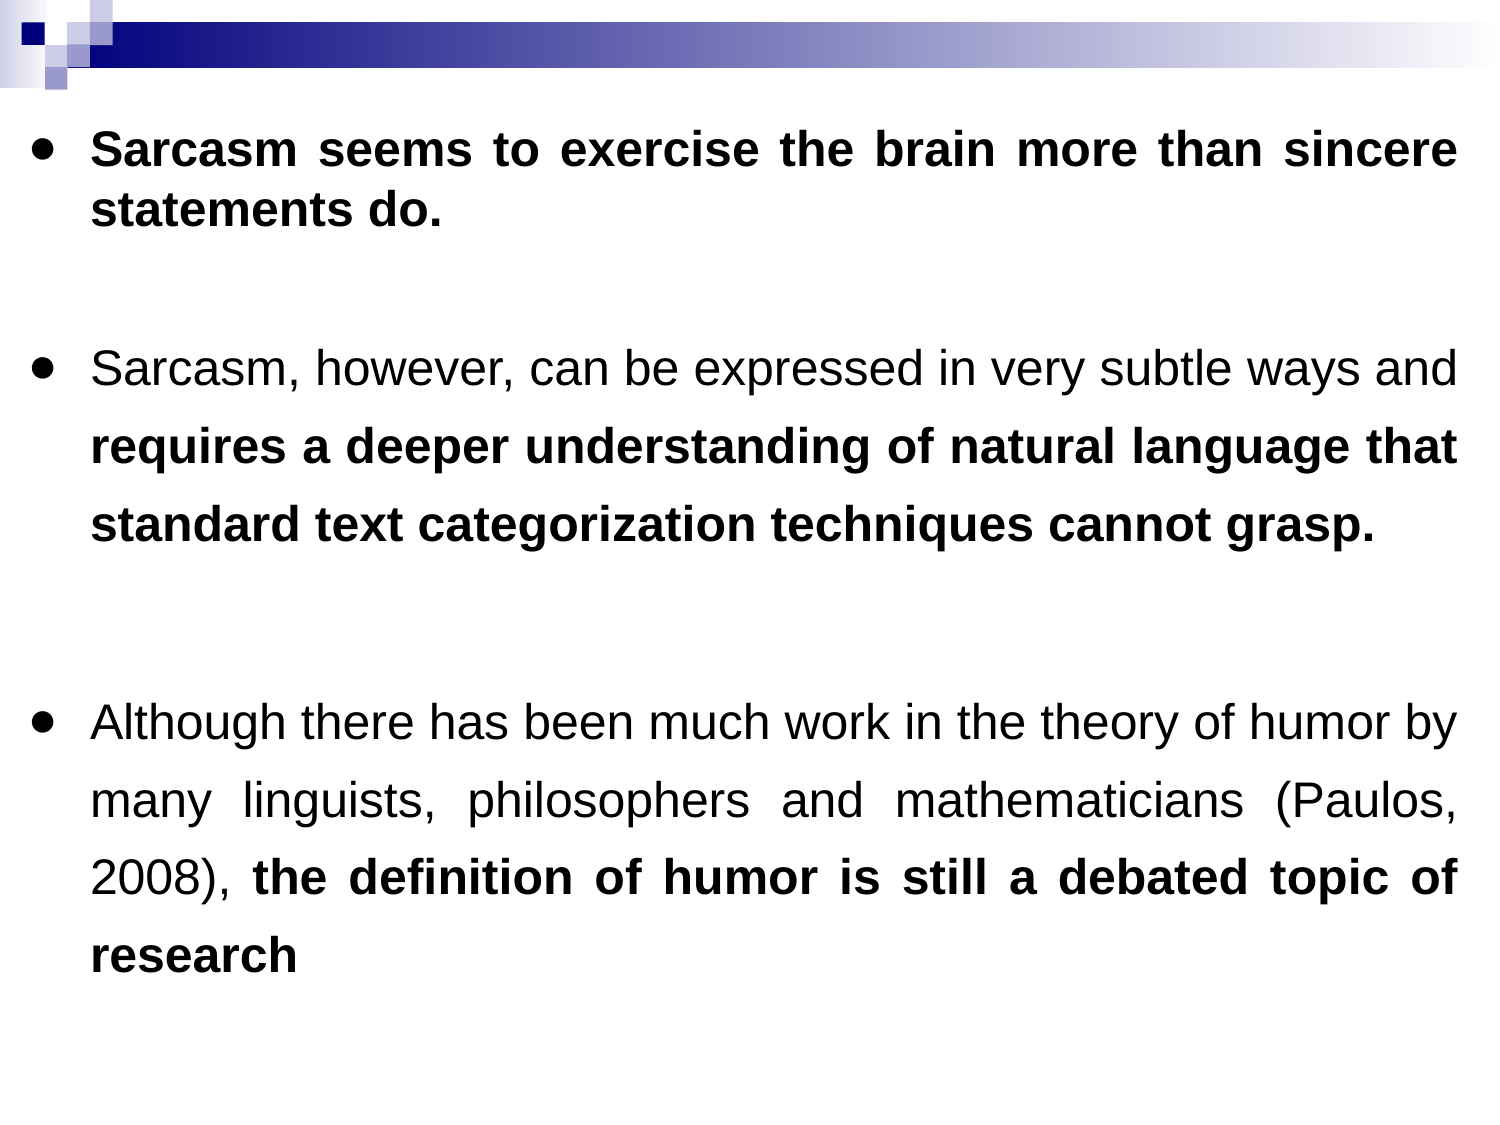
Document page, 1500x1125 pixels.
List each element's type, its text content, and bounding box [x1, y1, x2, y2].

text_box Sarcasm seems to exercise the brain more than sincere statements do. Sarcasm, however, can be expressed in very subtle ways and requires a deeper understanding of natural language that standard text categorization techniques cannot grasp. Although there has been much work in the theory of humor by many linguists, philosophers and mathematicians (Paulos, 2008), the definition of humor is still a debated topic of research [0, 117, 1474, 1043]
